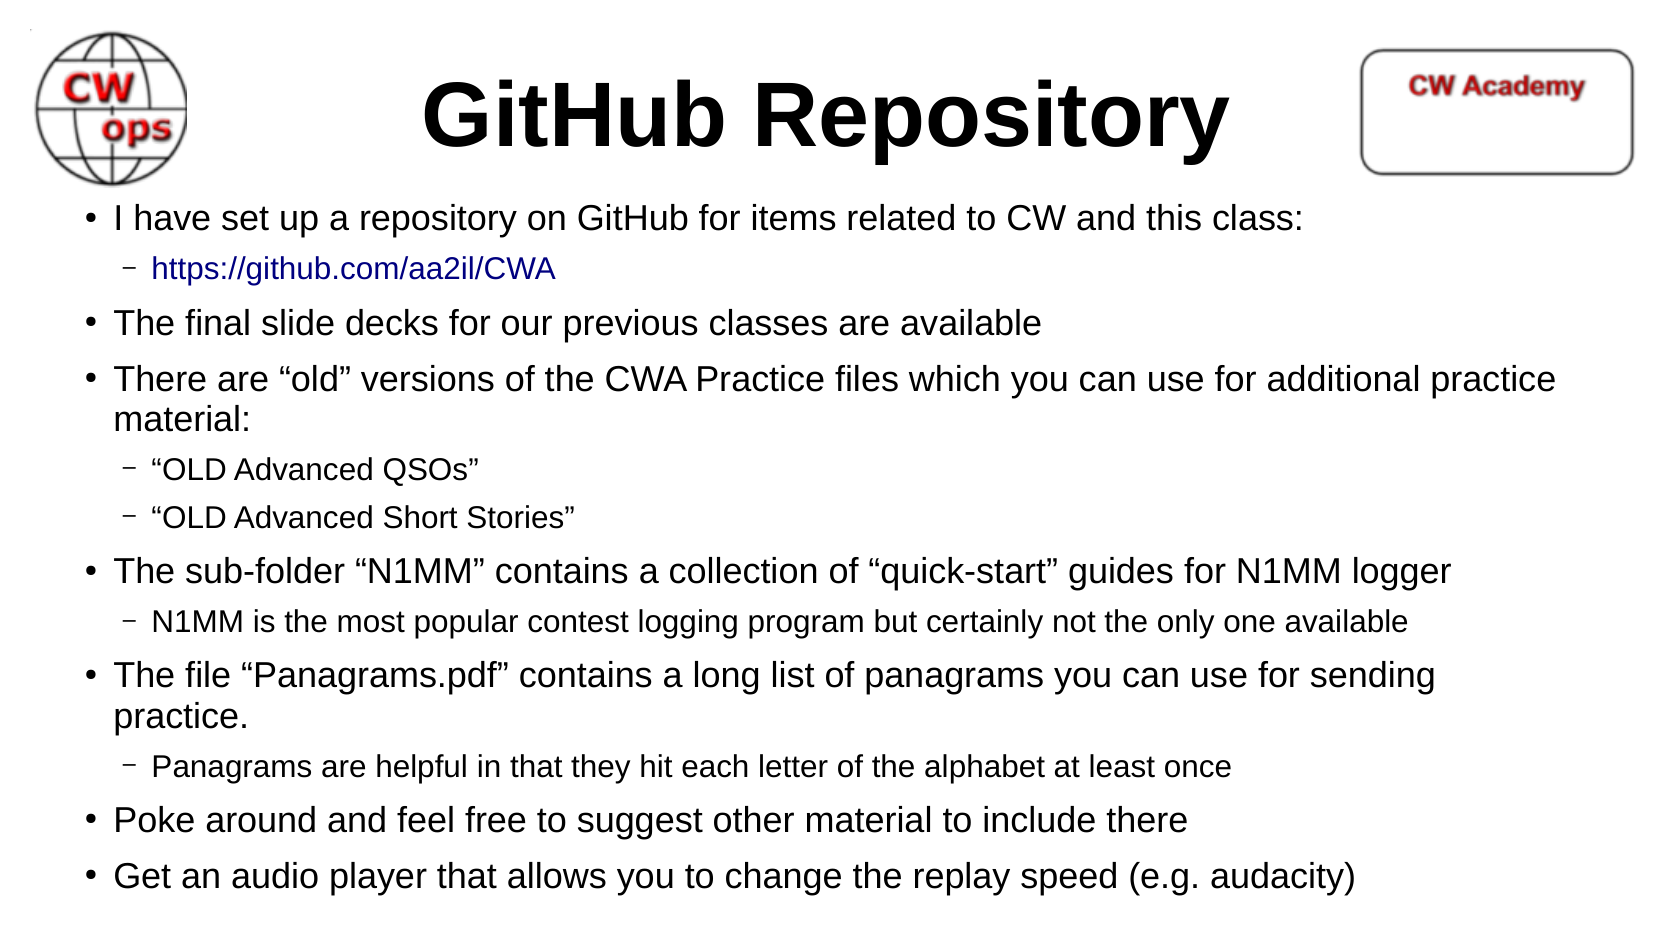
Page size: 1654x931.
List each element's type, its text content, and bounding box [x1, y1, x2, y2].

title GitHub Repository [82, 37, 1571, 193]
picture [30, 29, 187, 194]
list I have set up a repository on GitHub for items related to CW and this class: https://github.com/aa2il/CWA The final slide decks for our previous classes are available There are “old” versions of the CWA Practice files which you can use for additional practice material: “OLD Advanced QSOs” “OLD Advanced Short Stories” The sub-folder “N1MM” contains a collection of “quick-start” guides for N1MM logger N1MM is the most popular contest logging program but certainly not the only one available The file “Panagrams.pdf” contains a long list of panagrams you can use for sending practice. Panagrams are helpful in that they hit each letter of the alphabet at least once Poke around and feel free to suggest other material to include there Get an audio player that allows you to change the replay speed (e.g. audacity) [75, 198, 1564, 901]
picture [1571, 37, 1640, 186]
